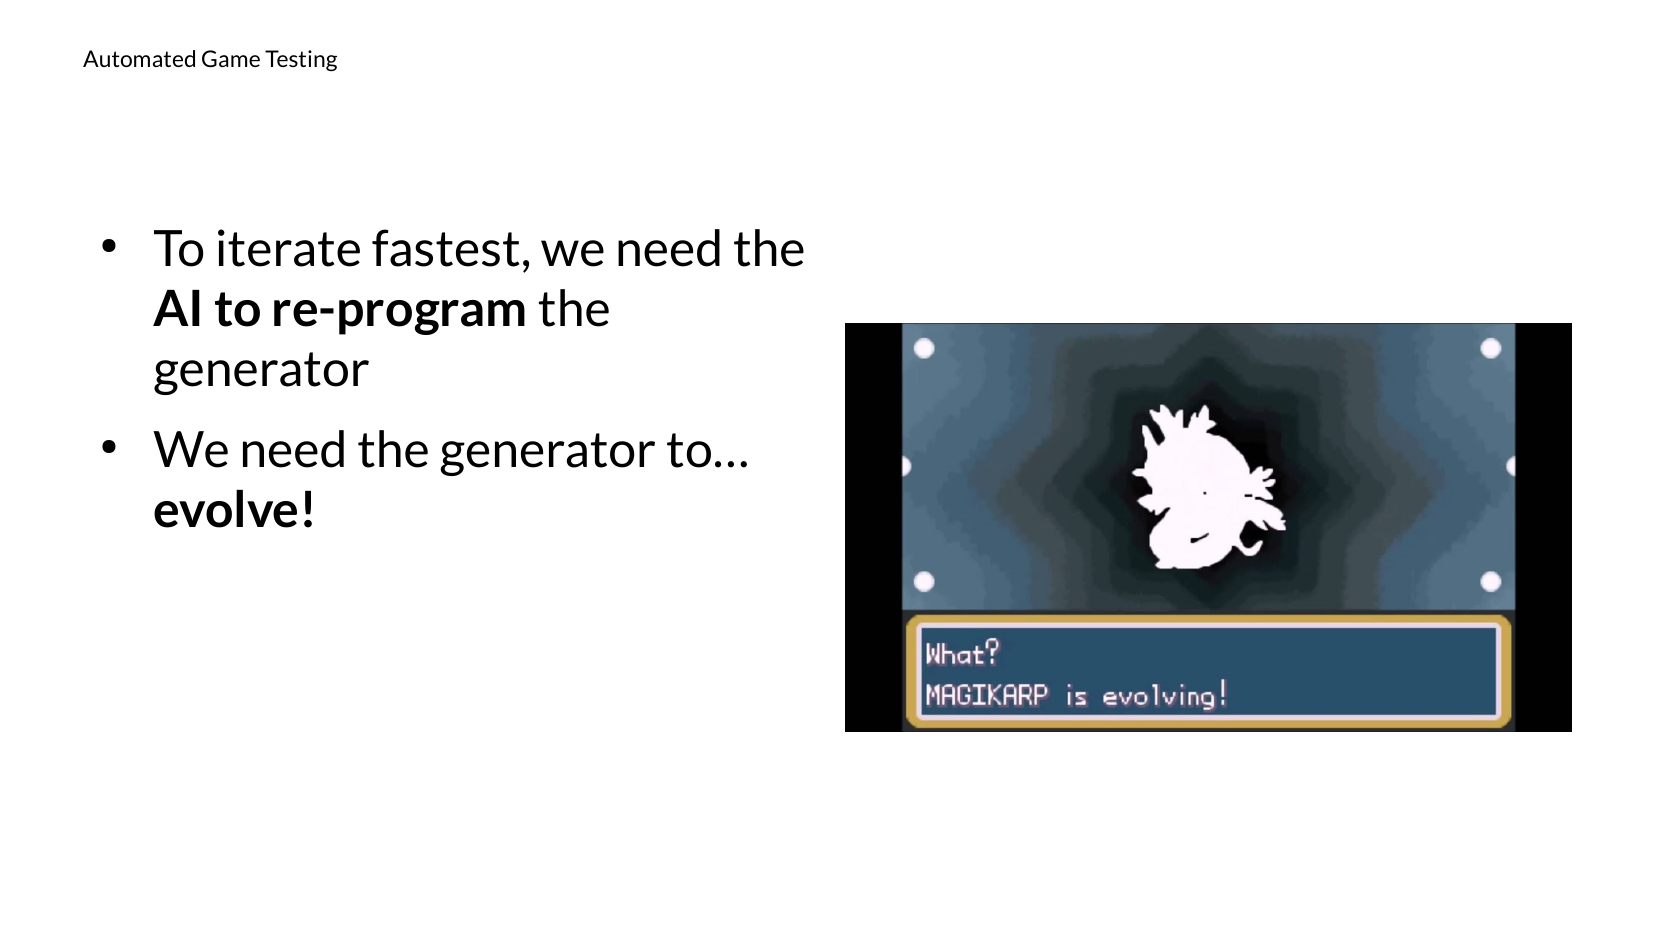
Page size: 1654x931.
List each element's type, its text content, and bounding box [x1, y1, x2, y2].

title Automated Game Testing [83, 0, 1571, 119]
picture [845, 216, 1572, 839]
list To iterate fastest, we need the AI to re-program the generator We need the generator to… evolve! [82, 217, 809, 839]
